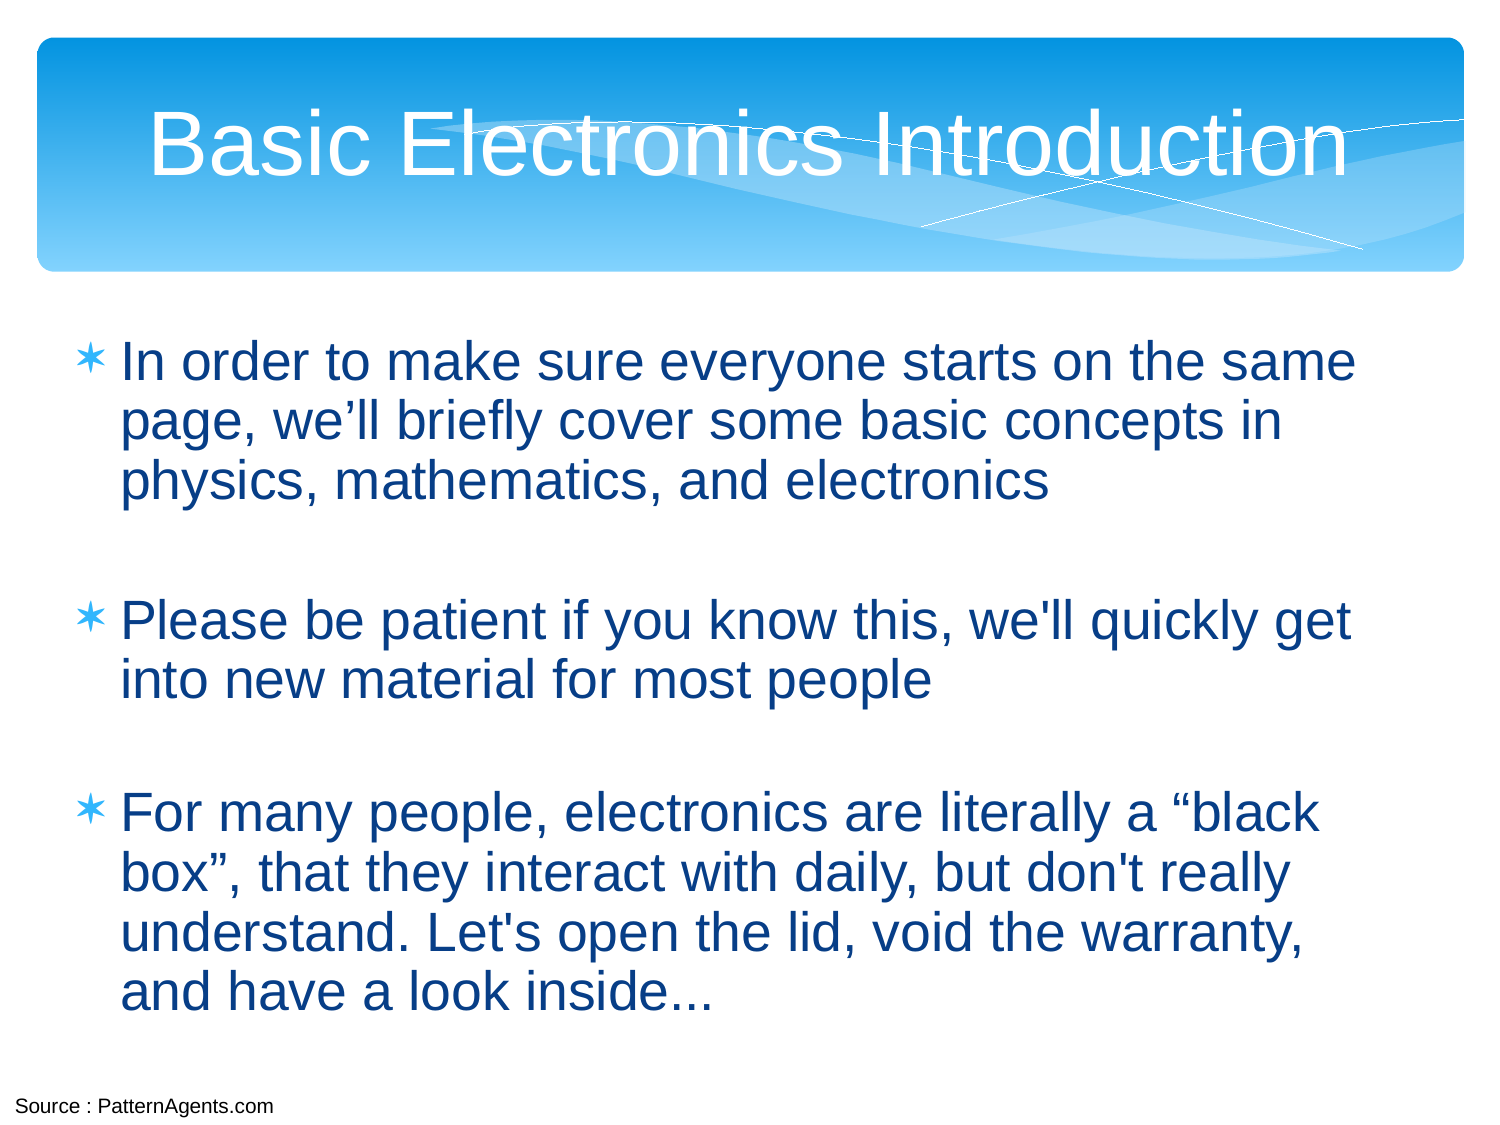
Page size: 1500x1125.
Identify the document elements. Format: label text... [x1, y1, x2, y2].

text_box Source : PatternAgents.com [0, 1084, 313, 1125]
title Basic Electronics Introduction [75, 45, 1426, 233]
list In order to make sure everyone starts on the same page, we’ll briefly cover some basic concepts in physics, mathematics, and electronics Please be patient if you know this, we'll quickly get into new material for most people For many people, electronics are literally a “black box”, that they interact with daily, but don't really understand. Let's open the lid, void the warranty, and have a look inside... [62, 324, 1450, 1038]
